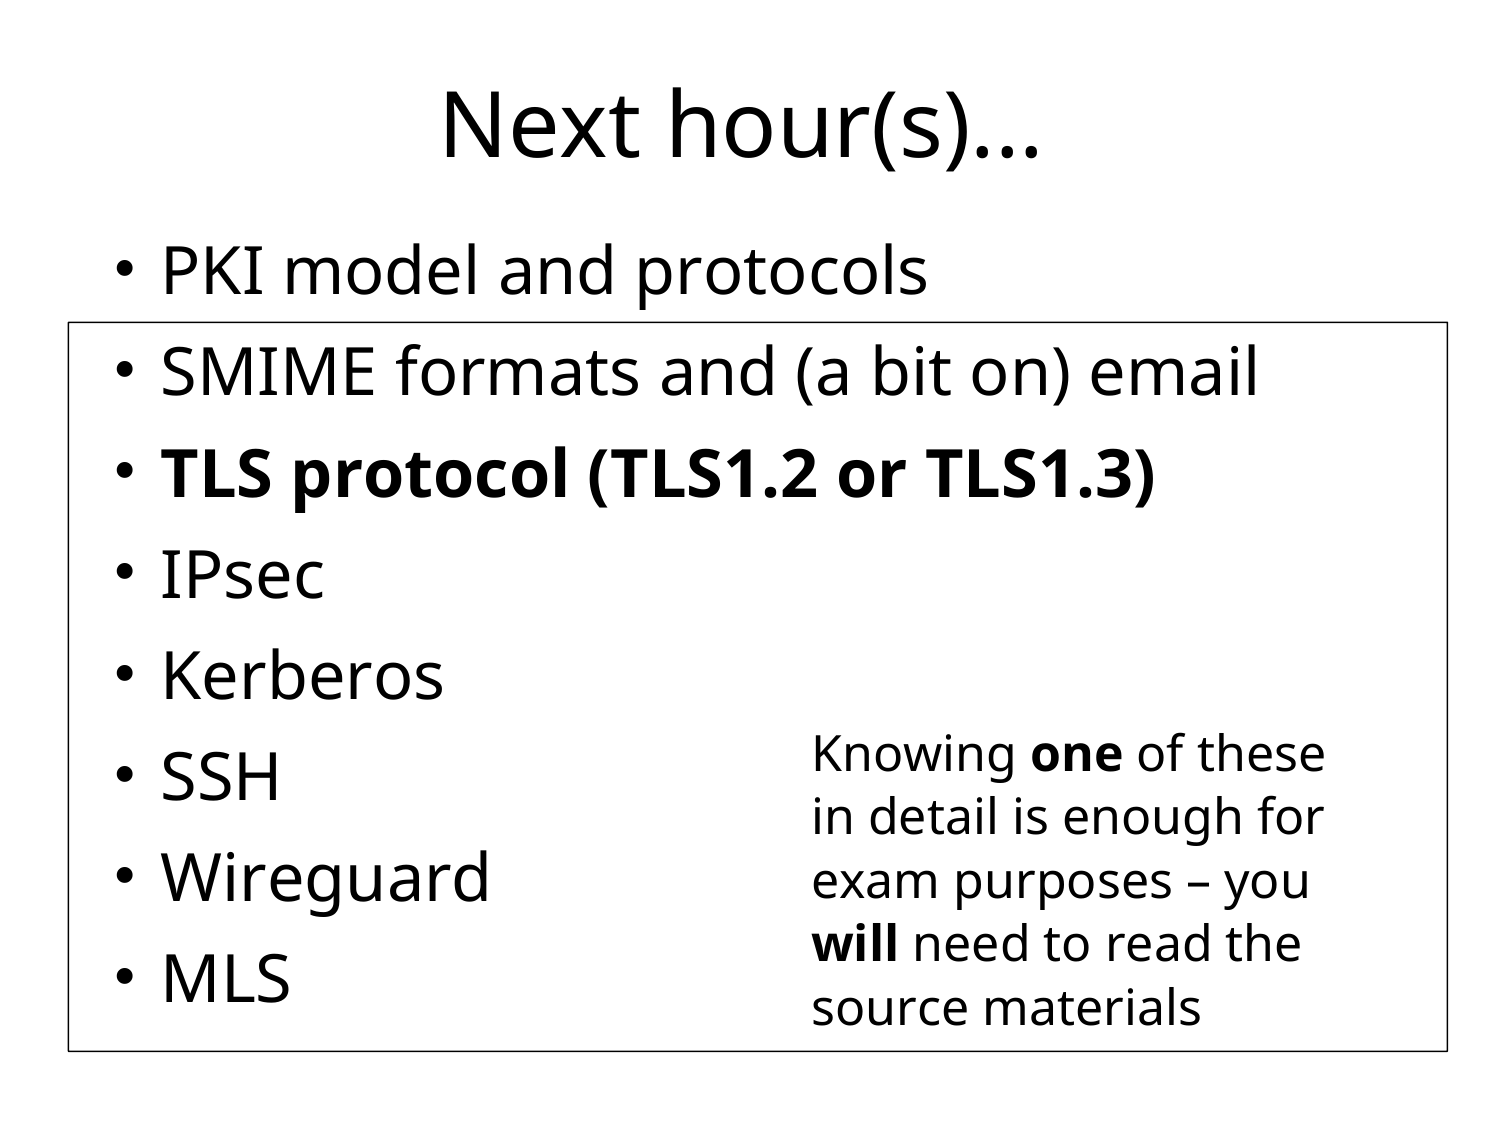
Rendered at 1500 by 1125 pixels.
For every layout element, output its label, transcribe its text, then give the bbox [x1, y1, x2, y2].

text_box Next hour(s)... [104, 27, 1380, 215]
text_box PKI model and protocols SMIME formats and (a bit on) email TLS protocol (TLS1.2 or TLS1.3) IPsec Kerberos SSH Wireguard MLS [113, 324, 1389, 903]
text_box Knowing one of these in detail is enough for exam purposes – you will need to read the source materials [811, 720, 1340, 1036]
text_box PKI model and protocols SMIME formats and (a bit on) email TLS protocol (TLS1.2 or TLS1.3) IPsec Kerberos SSH Wireguard MLS [113, 227, 1389, 321]
